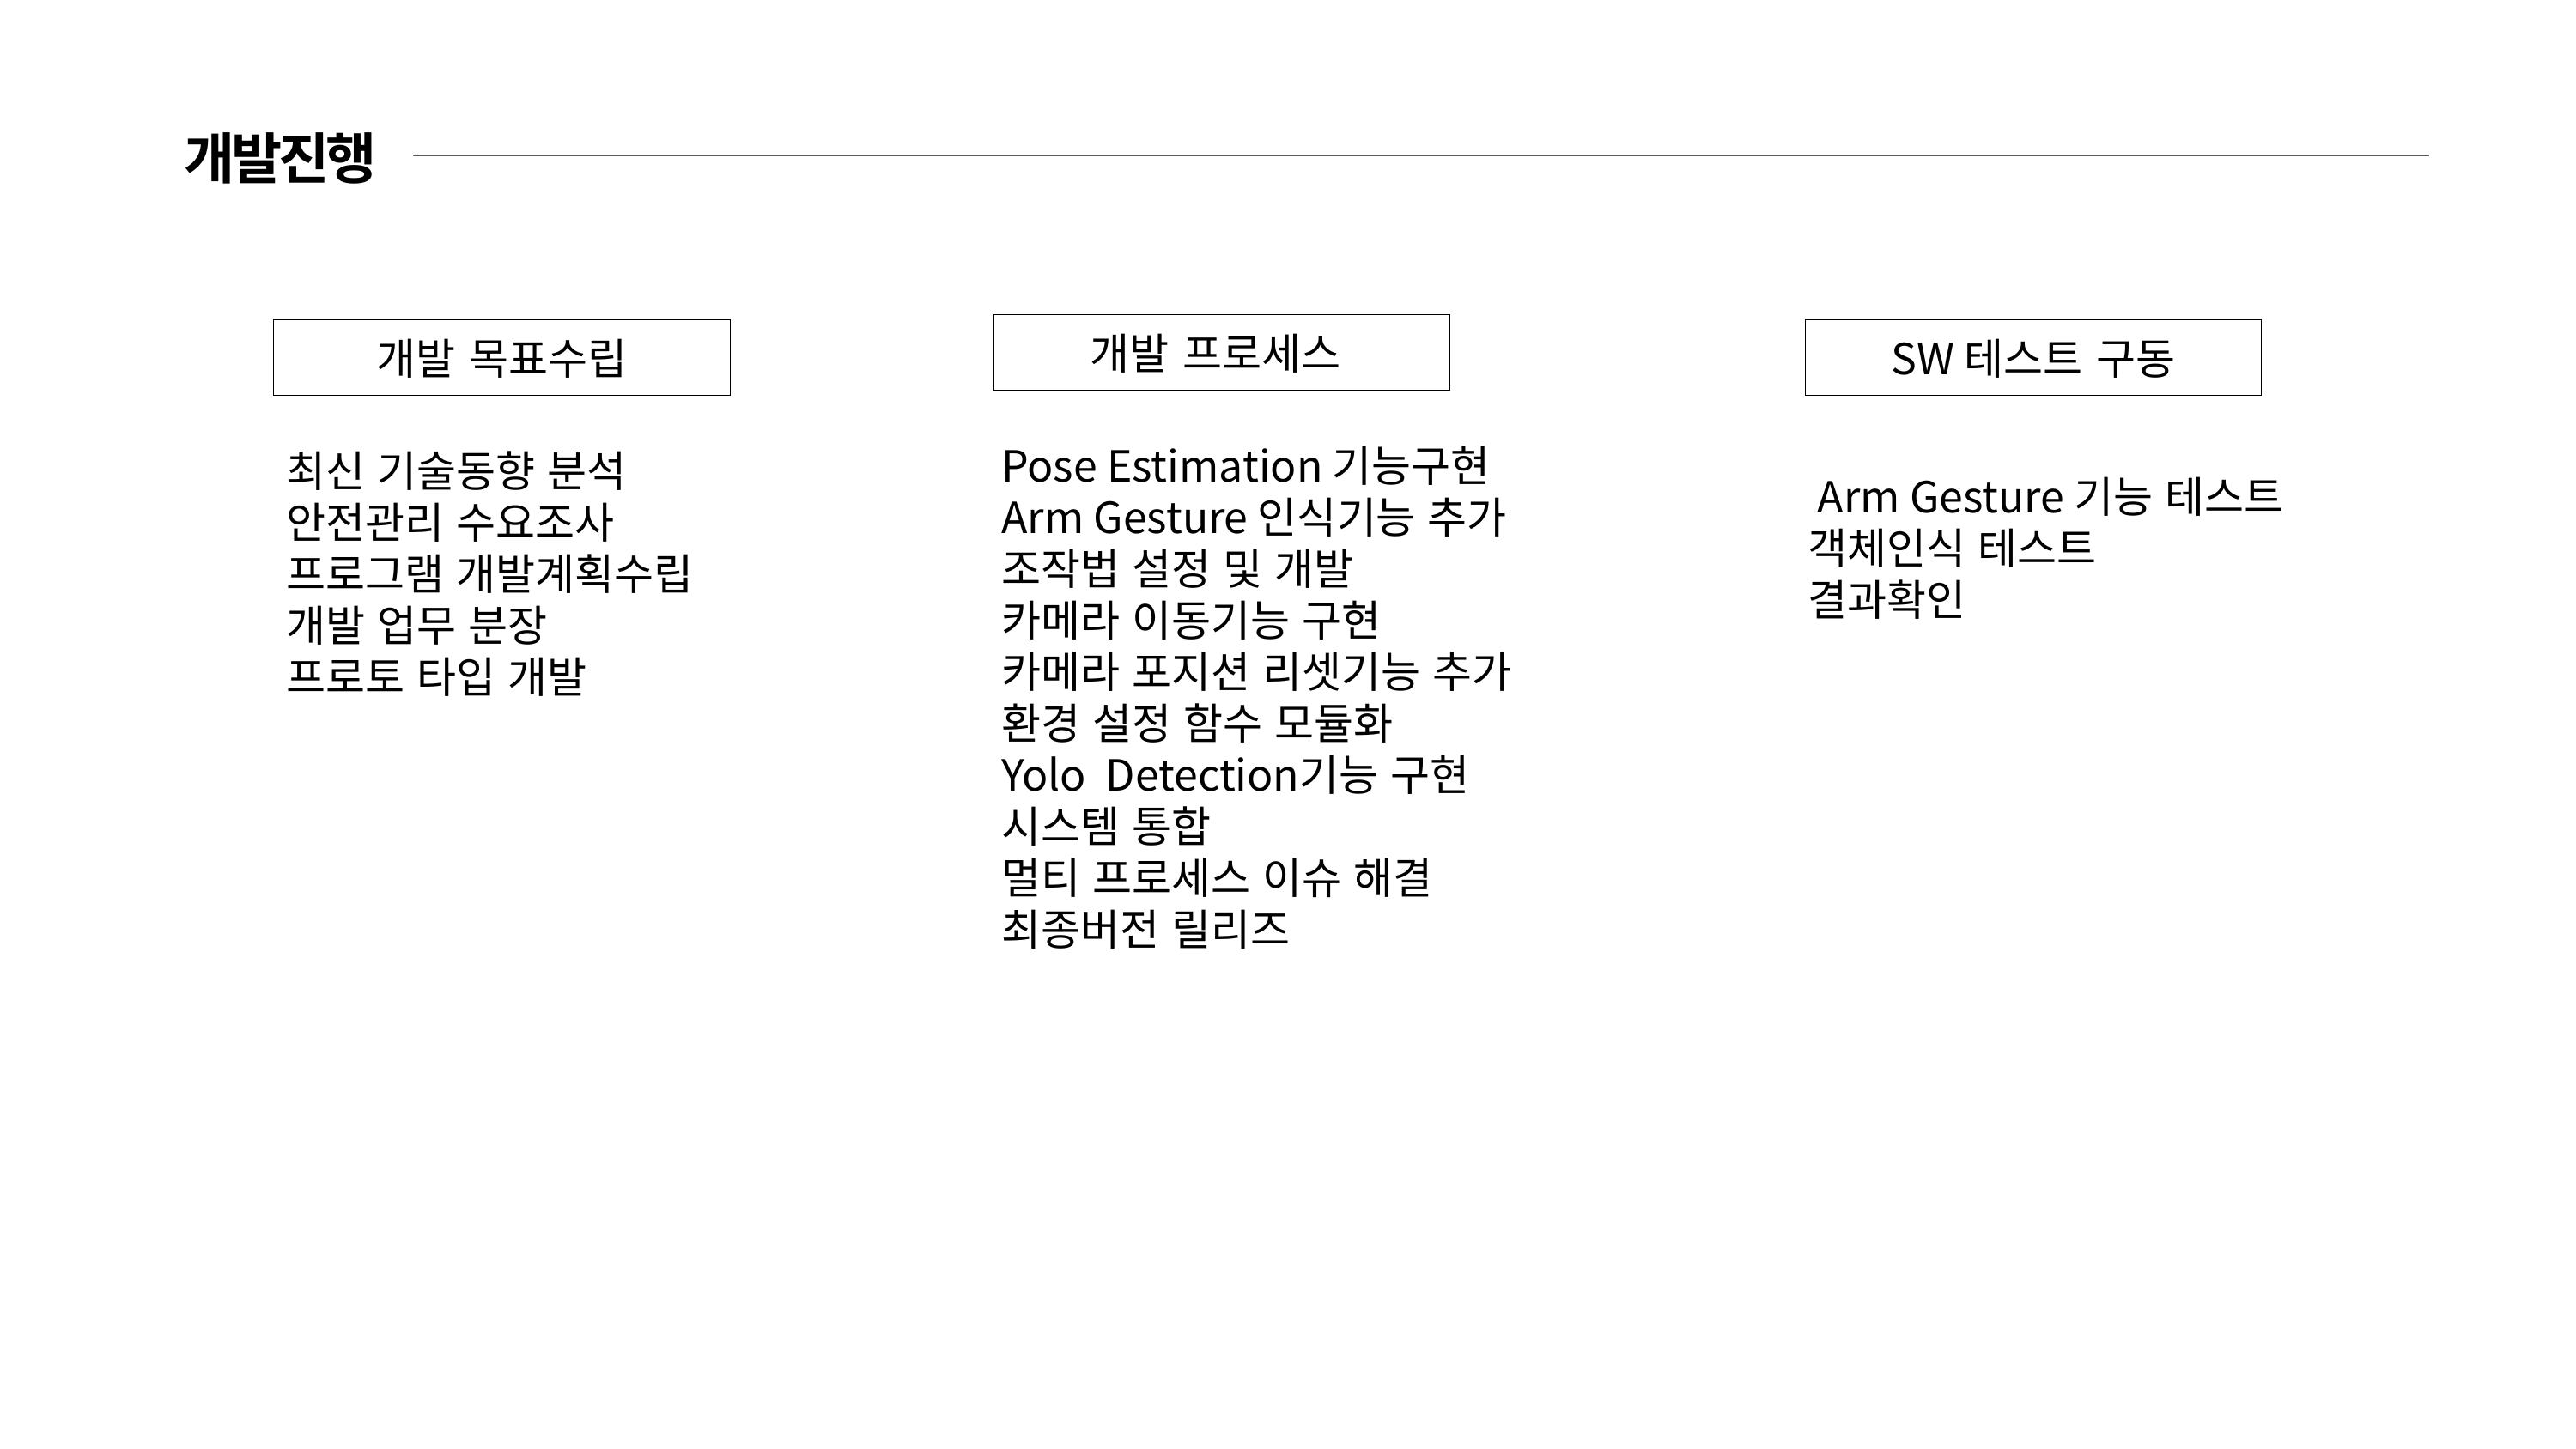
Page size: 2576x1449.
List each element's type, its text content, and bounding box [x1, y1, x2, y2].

text_box Arm Gesture 기능 테스트 객체인식 테스트 결과확인 [1795, 463, 2328, 725]
text_box 개발 목표수립 [273, 319, 731, 396]
text_box 개발 프로세스 [993, 314, 1450, 391]
text_box 최신 기술동향 분석 안전관리 수요조사 프로그램 개발계획수립 개발 업무 분장 프로토 타입 개발 [273, 438, 781, 776]
text_box SW 테스트 구동 [1805, 319, 2262, 396]
text_box Pose Estimation 기능구현 Arm Gesture 인식기능 추가 조작법 설정 및 개발 카메라 이동기능 구현 카메라 포지션 리셋기능 추가 환경 설정 함수 모듈화 Yolo Detection기능 구현 시스템 통합 멀티 프로세스 이슈 해결 최종버전 릴리즈 [988, 433, 1674, 1064]
text_box 개발진행 [184, 112, 507, 191]
